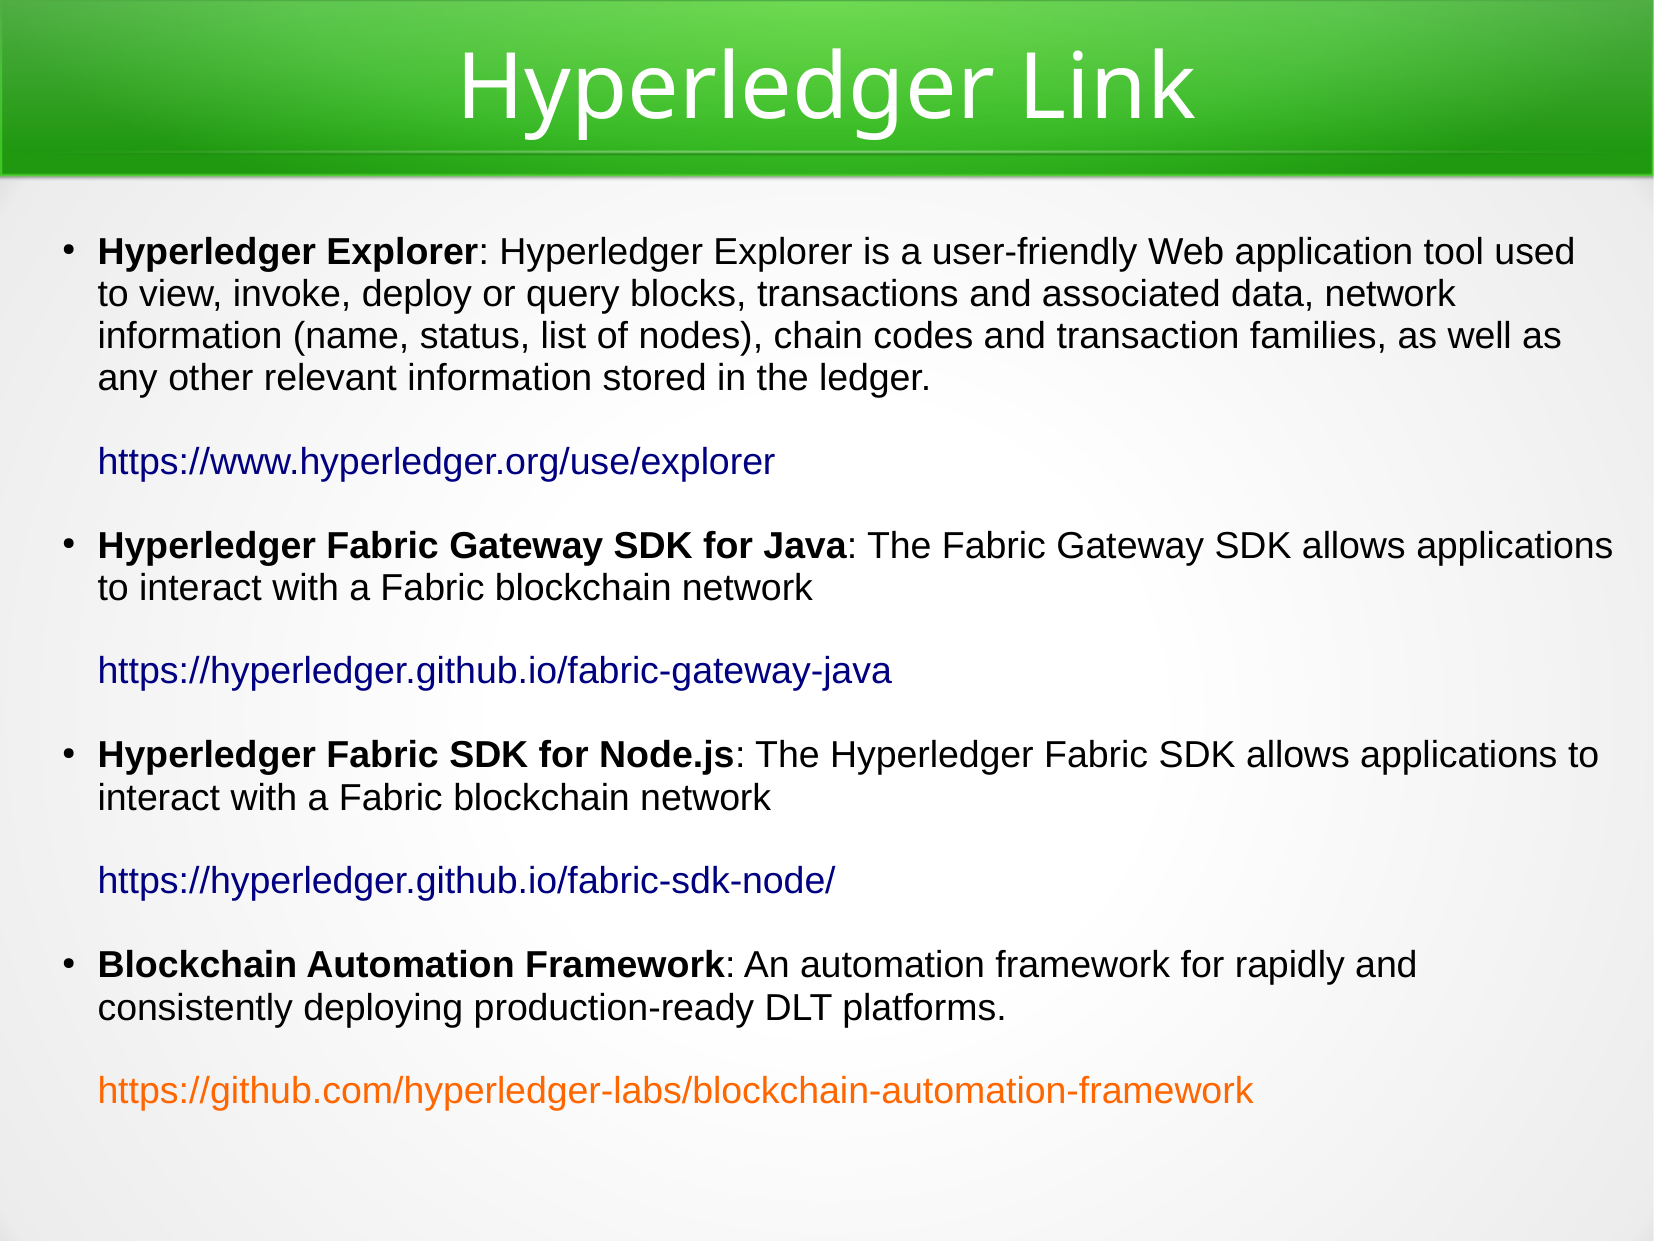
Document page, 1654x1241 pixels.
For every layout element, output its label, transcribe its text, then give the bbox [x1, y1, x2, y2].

picture [0, 0, 1654, 1241]
title Hyperledger Link [82, 11, 1571, 154]
text_box Hyperledger Explorer: Hyperledger Explorer is a user-friendly Web application tool used to view, invoke, deploy or query blocks, transactions and associated data, network information (name, status, list of nodes), chain codes and transaction families, as well as any other relevant information stored in the ledger. https://www.hyperledger.org/use/explorer Hyperledger Fabric Gateway SDK for Java: The Fabric Gateway SDK allows applications to interact with a Fabric blockchain network https://hyperledger.github.io/fabric-gateway-java Hyperledger Fabric SDK for Node.js: The Hyperledger Fabric SDK allows applications to interact with a Fabric blockchain network https://hyperledger.github.io/fabric-sdk-node/ Blockchain Automation Framework: An automation framework for rapidly and consistently deploying production-ready DLT platforms. https://github.com/hyperledger-labs/blockchain-automation-framework [47, 222, 1630, 1120]
